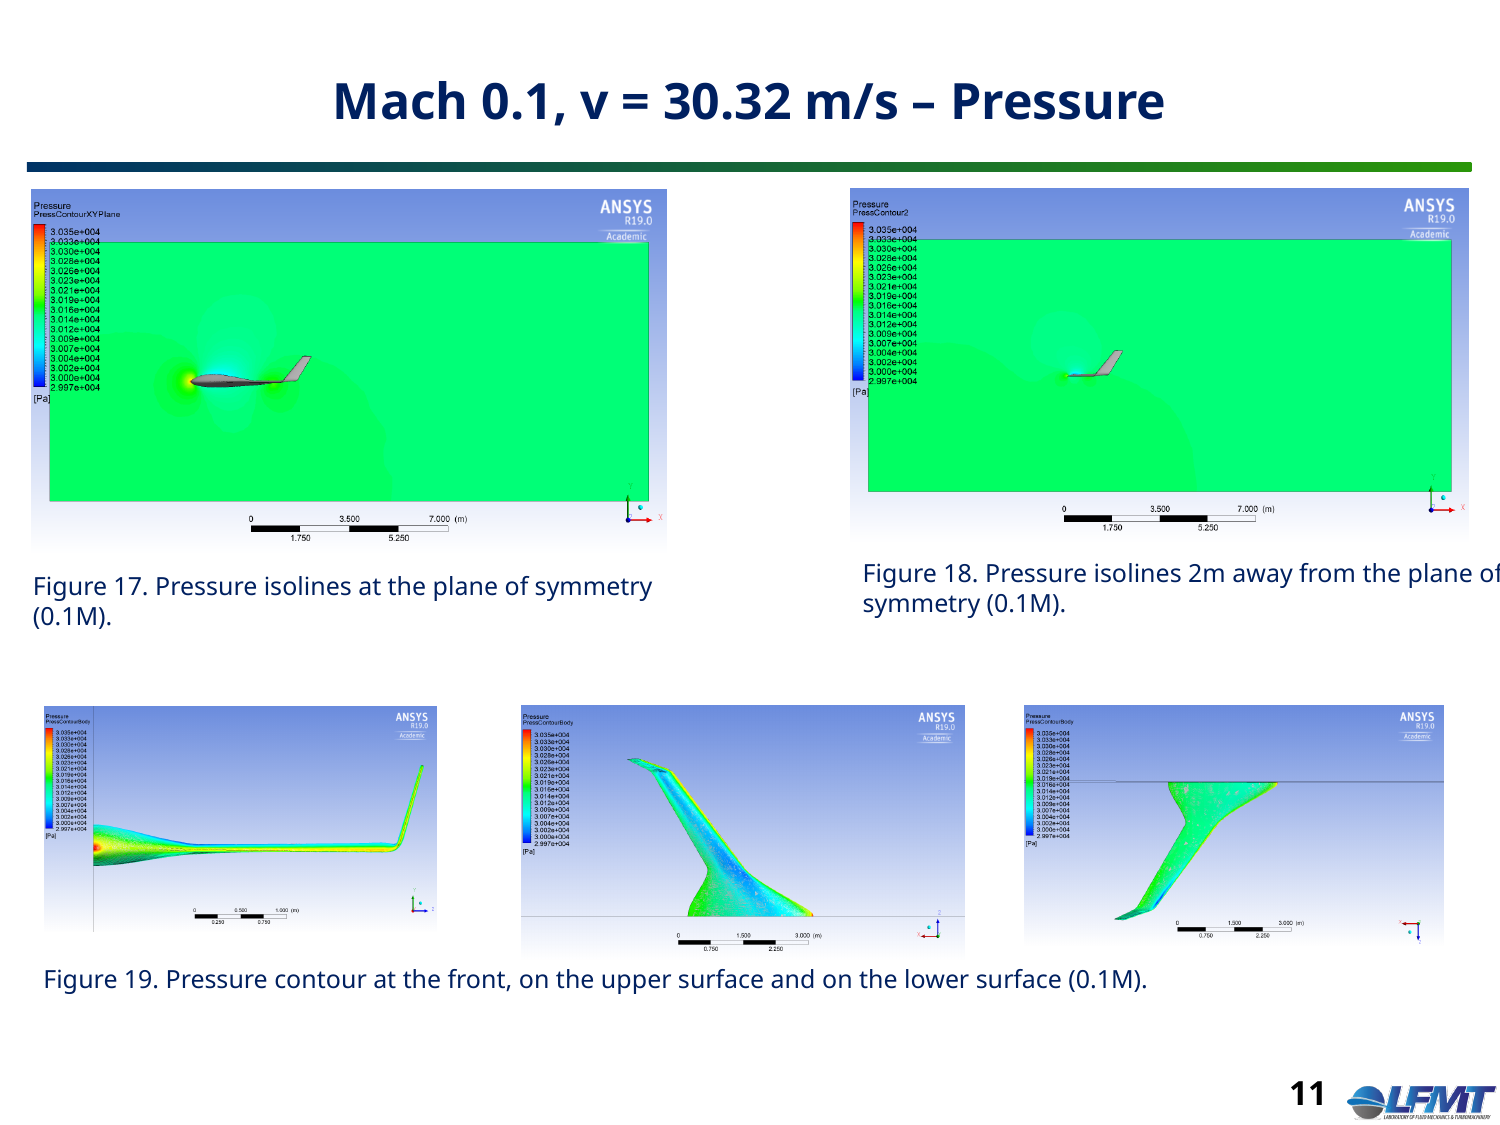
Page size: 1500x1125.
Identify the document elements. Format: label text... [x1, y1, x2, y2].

picture [31, 189, 667, 554]
text_box Figure 17. Pressure isolines at the plane of symmetry (0.1M). [0, 563, 727, 683]
picture [1024, 705, 1444, 946]
picture [1347, 1080, 1497, 1125]
slide_number <αριθμός> [992, 1065, 1343, 1125]
picture [850, 188, 1469, 543]
text_box Figure 18. Pressure isolines 2m away from the plane of symmetry (0.1M). [812, 550, 1500, 671]
title Mach 0.1, v = 30.32 m/s – Pressure [26, 41, 1474, 157]
picture [521, 705, 965, 956]
text_box Figure 19. Pressure contour at the front, on the upper surface and on the lower surface (0.1M). [0, 956, 1472, 1046]
text_box [1383, 1071, 1500, 1125]
picture [44, 706, 437, 932]
